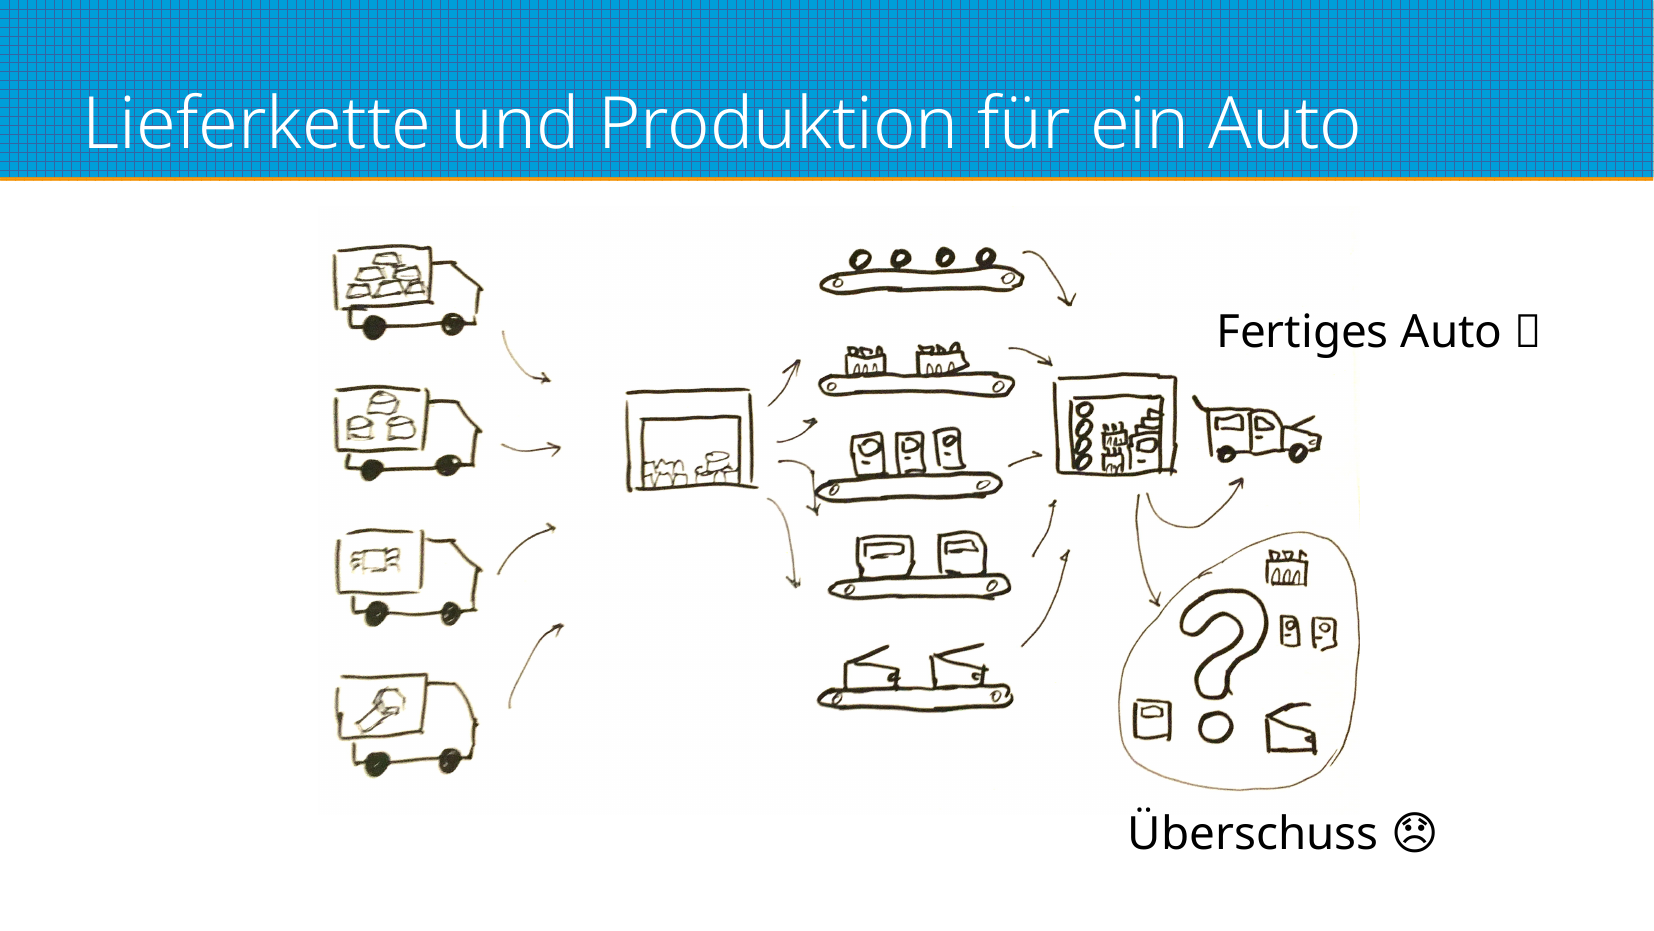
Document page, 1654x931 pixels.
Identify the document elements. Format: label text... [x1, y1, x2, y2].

text_box Überschuss 😞 [1122, 797, 1506, 867]
picture [318, 206, 1360, 815]
text_box Fertiges Auto 🙂 [1210, 295, 1595, 365]
title Lieferkette und Produktion für ein Auto [82, 14, 1571, 171]
